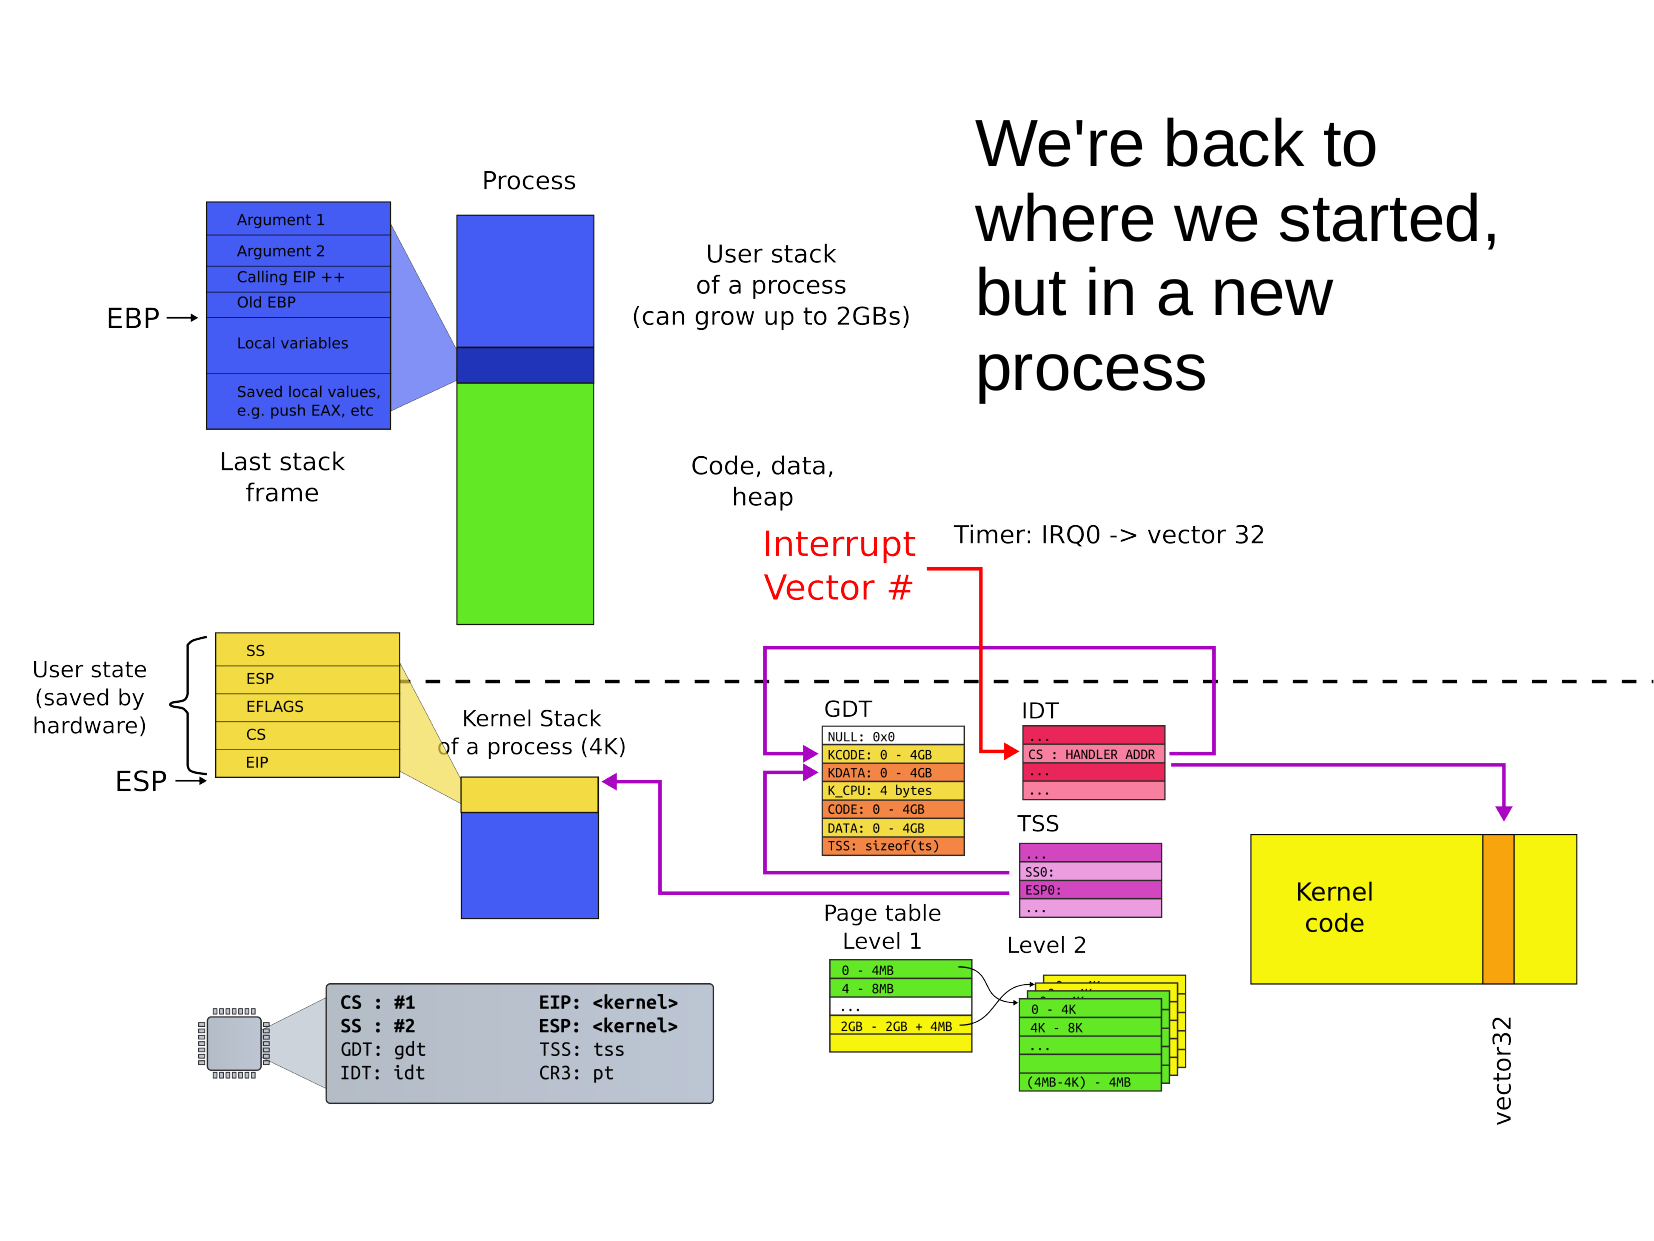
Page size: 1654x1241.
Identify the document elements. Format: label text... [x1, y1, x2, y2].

picture [34, 171, 1654, 1126]
list We're back to where we started, but in a new process [975, 105, 1576, 171]
